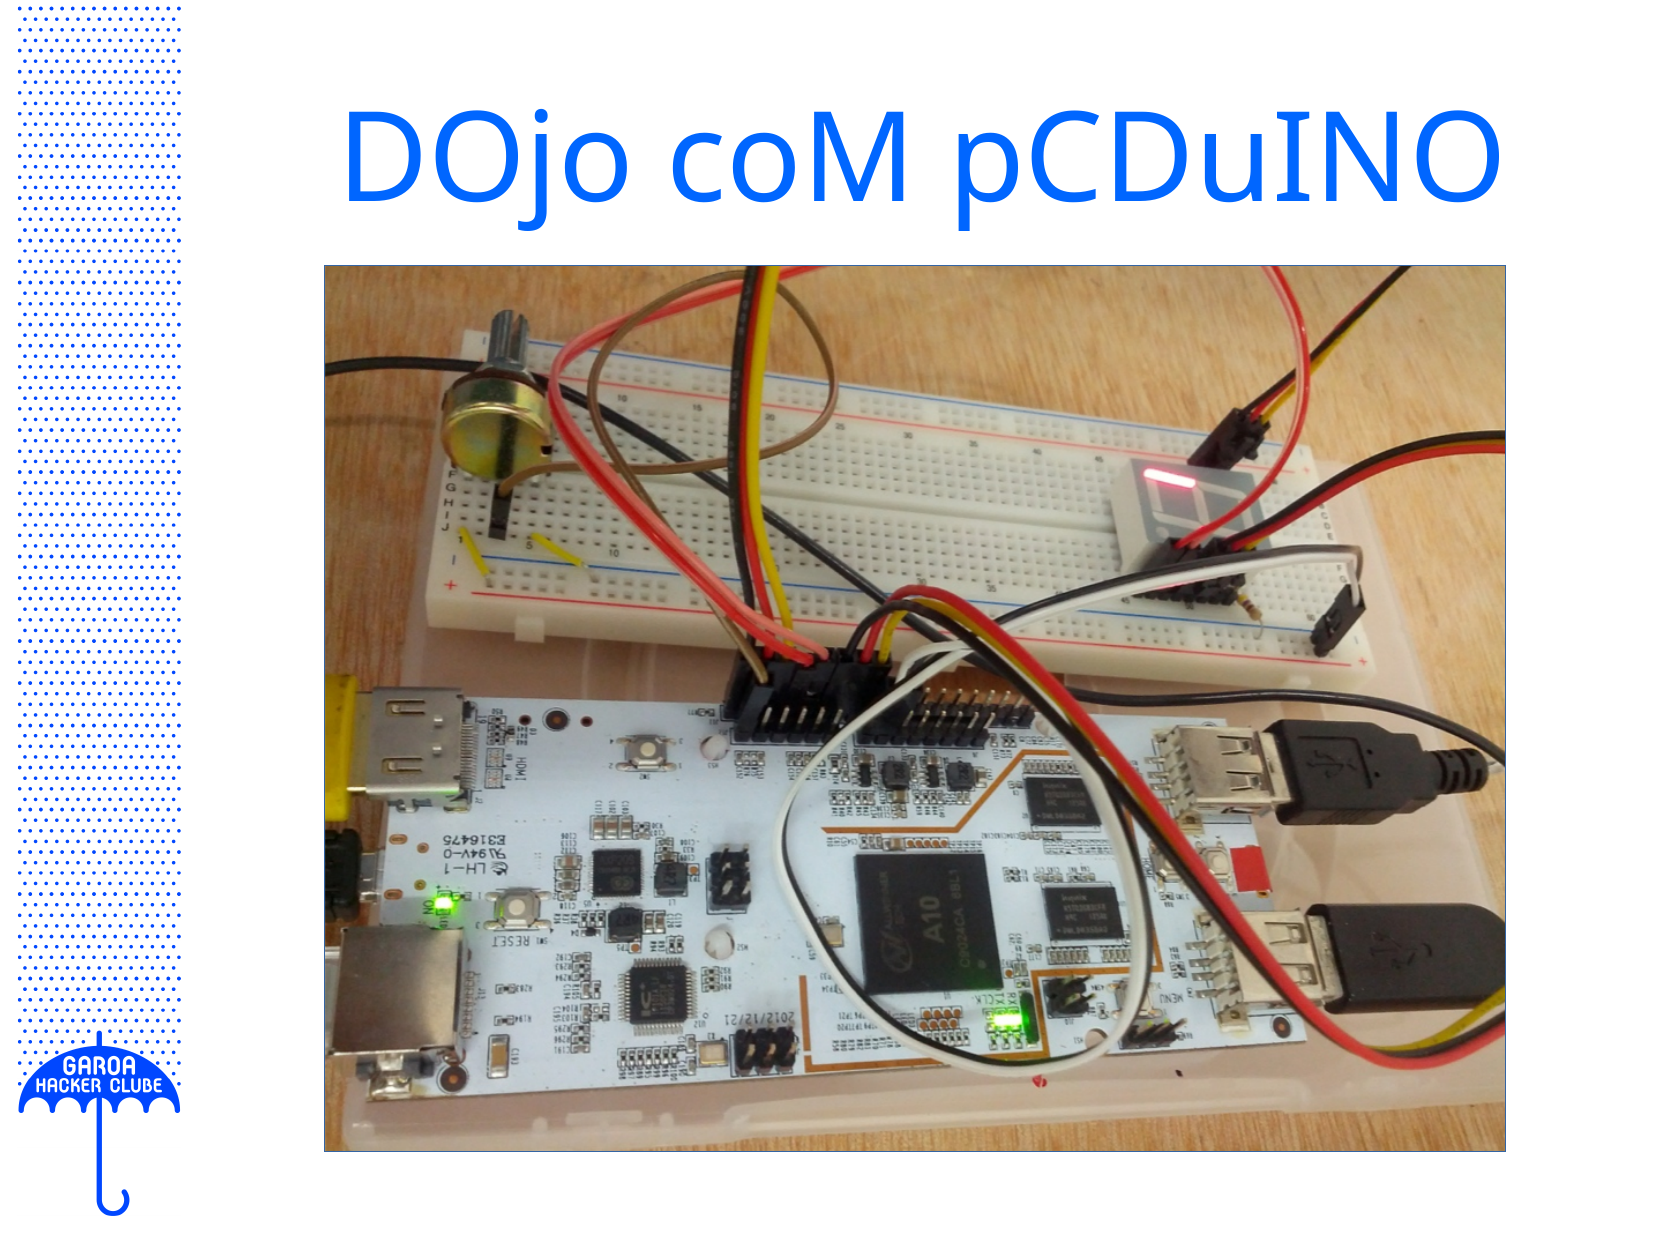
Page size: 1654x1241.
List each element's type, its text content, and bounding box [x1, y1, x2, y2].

picture [17, 0, 181, 1216]
picture [324, 265, 1506, 1152]
title DOjo coM pCDuINO [210, 49, 1636, 257]
